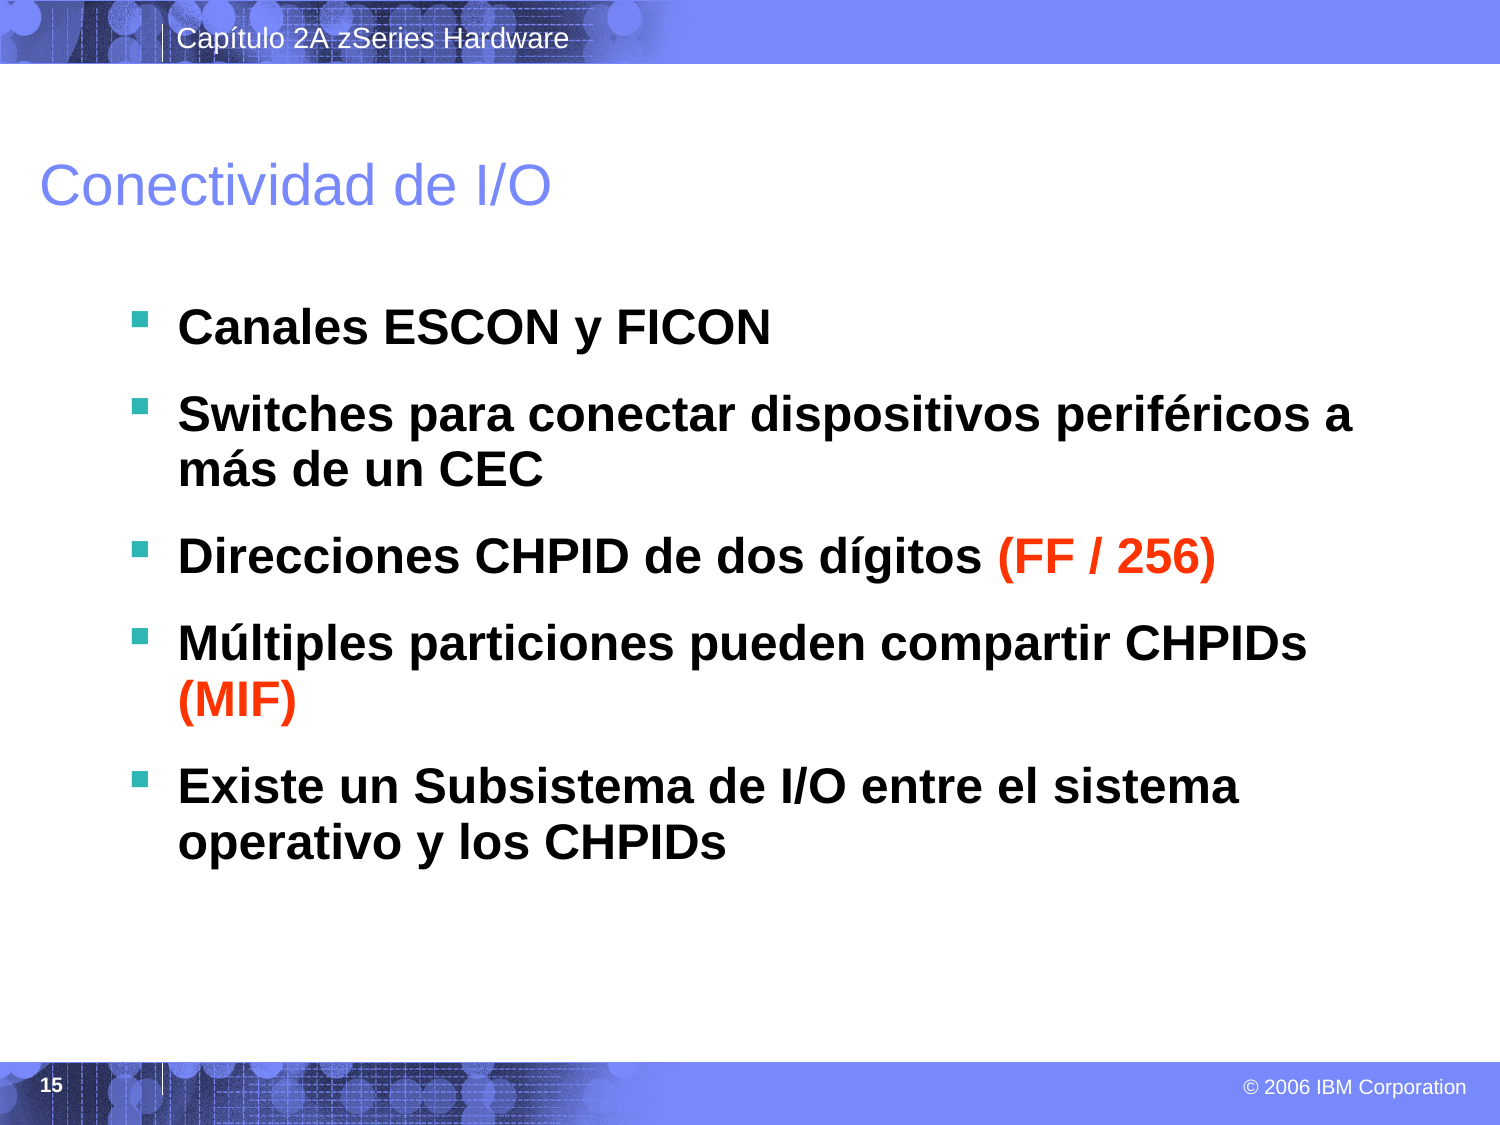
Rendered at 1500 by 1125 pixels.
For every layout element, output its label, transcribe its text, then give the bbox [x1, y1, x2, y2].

picture [0, 1063, 1500, 1125]
list Canales ESCON y FICON Switches para conectar dispositivos periféricos a más de un CEC Direcciones CHPID de dos dígitos (FF / 256) Múltiples particiones pueden compartir CHPIDs (MIF) Existe un Subsistema de I/O entre el sistema operativo y los CHPIDs [112, 291, 1388, 932]
title Conectividad de I/O [25, 142, 1378, 225]
picture [1, 1, 1500, 63]
